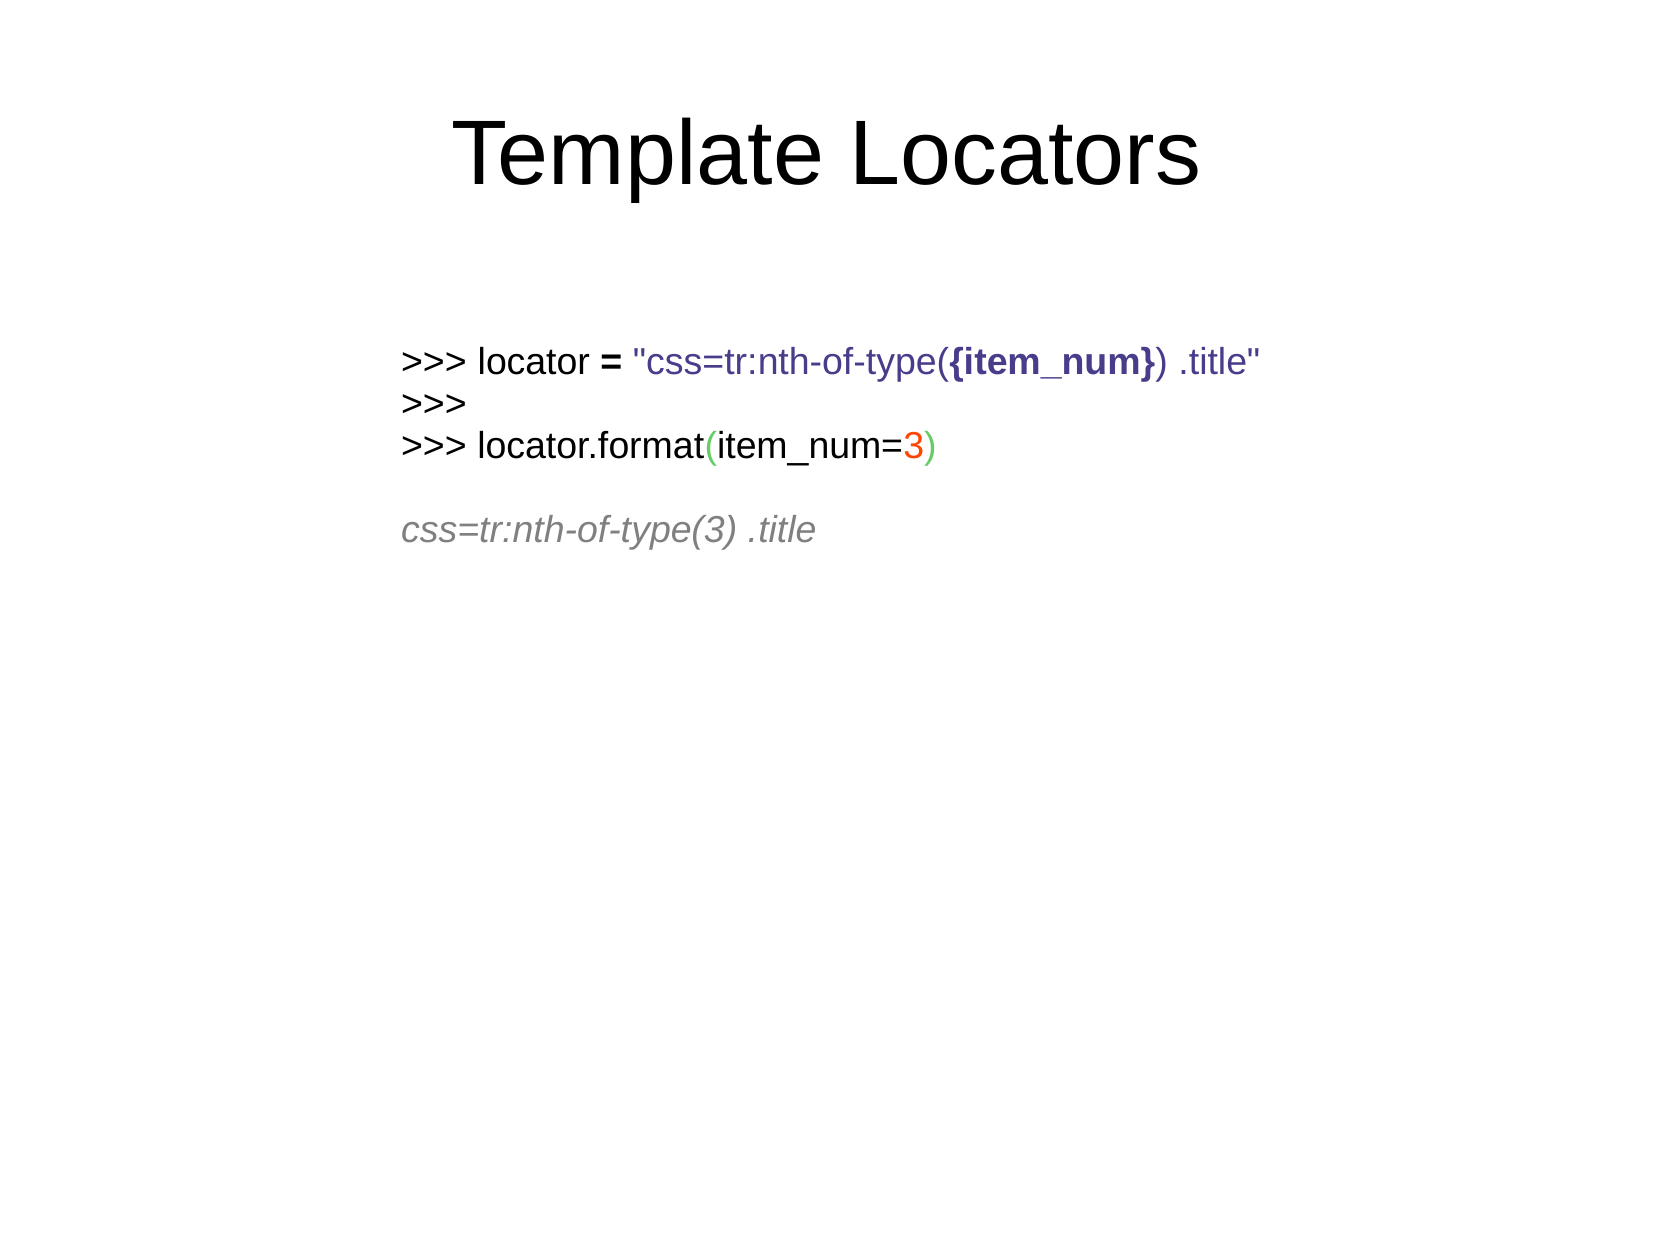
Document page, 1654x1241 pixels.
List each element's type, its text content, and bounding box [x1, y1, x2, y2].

title Template Locators [82, 49, 1571, 257]
text_box >>> locator = "css=tr:nth-of-type({item_num}) .title" >>> >>> locator.format(item_num=3) css=tr:nth-of-type(3) .title [386, 333, 1276, 558]
